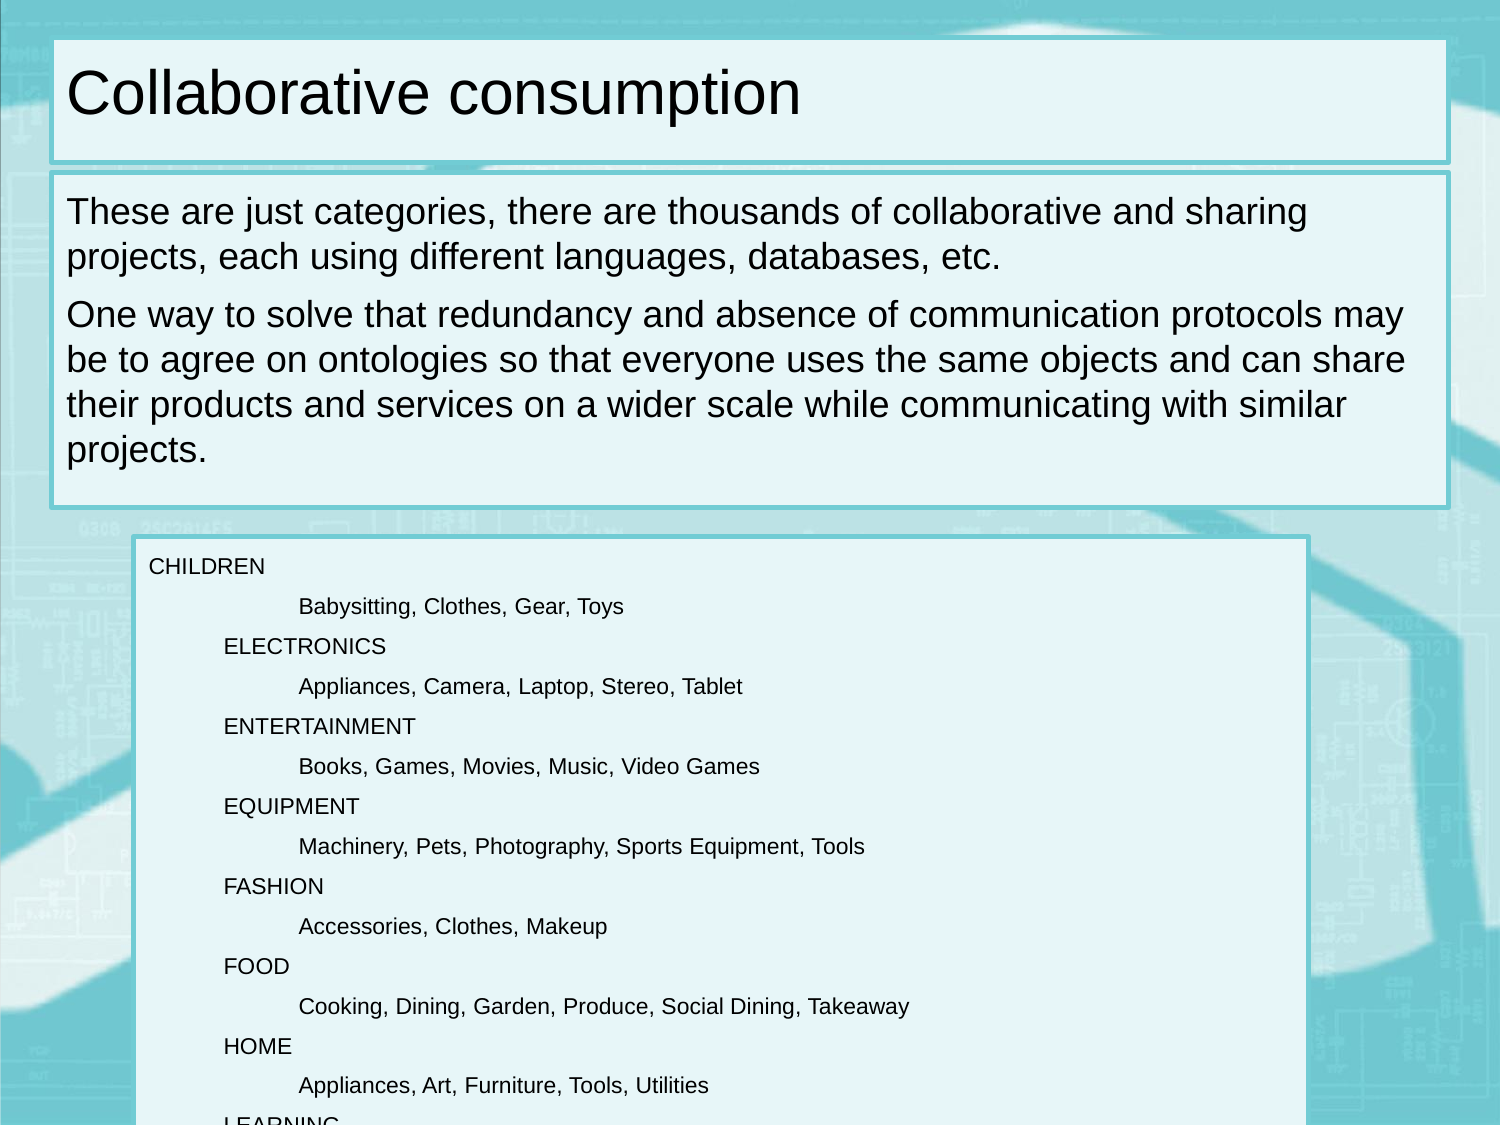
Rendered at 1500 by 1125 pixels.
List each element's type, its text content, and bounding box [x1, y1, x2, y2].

text_box [0, 0, 1500, 1125]
text_box CHILDREN Babysitting​​, ​Clothes​​, ​Gear​​, ​Toys​​ ELECTRONICS Appliances​​, ​Camera​​, ​Laptop​​, ​Stereo​​, ​Tablet​​ ENTERTAINMENT Books​​, ​Games​​, ​Movies​​, ​Music​​, ​Video Games​​ EQUIPMENT Machinery​​, ​Pets​​, ​Photography​​, ​Sports Equipment​​, ​Tools FASHION Accessories​​, ​Clothes​​, ​Makeup FOOD Cooking​​, ​Dining​​, ​Garden​​, ​Produce​​, ​Social Dining​​, ​Takeaway HOME Appliances​​, ​Art​​, ​Furniture​​, ​Tools​​, ​Utilities LEARNING Language​​, ​Skills​​, ​Textbooks​​ LEISURE Experiences​​, ​Sports​​ LUXURY GOODS Accessories​​, ​Clothes​​, ​Sports​​ MONEY Crowdfunding​​, ​Currencies​​, ​Insurance​​, ​Investing​​, ​Lending​​, ​Loans​​, ​Payments​​, ​Timebanking SPACES Garden​​, ​Home​​, ​Office​​, ​Parking​​, ​Retail​​, ​Storage​​, ​Venues​​, ​Work TASKS Cleaners​​, ​Couriers​​, ​Errands​​, ​Freelance​​, ​Personal Assistants​​, ​Repairs​​, ​Talent​​, ​Timebanking​​ TRANSPORT Bikes​​, ​Carpool + Rides​​, ​Cars​​, ​Motorcycles + Scooters​​, ​Taxis​​ TRAVEL Accommodation​​, ​Guides​​, ​Host​​, ​Tours [133, 536, 1309, 1125]
text_box These are just categories, there are thousands of collaborative and sharing projects, each using different languages, databases, etc. One way to solve that redundancy and absence of communication protocols may be to agree on ontologies so that everyone uses the same objects and can share their products and services on a wider scale while communicating with similar projects. [51, 172, 1449, 508]
text_box Collaborative consumption [51, 37, 1449, 163]
